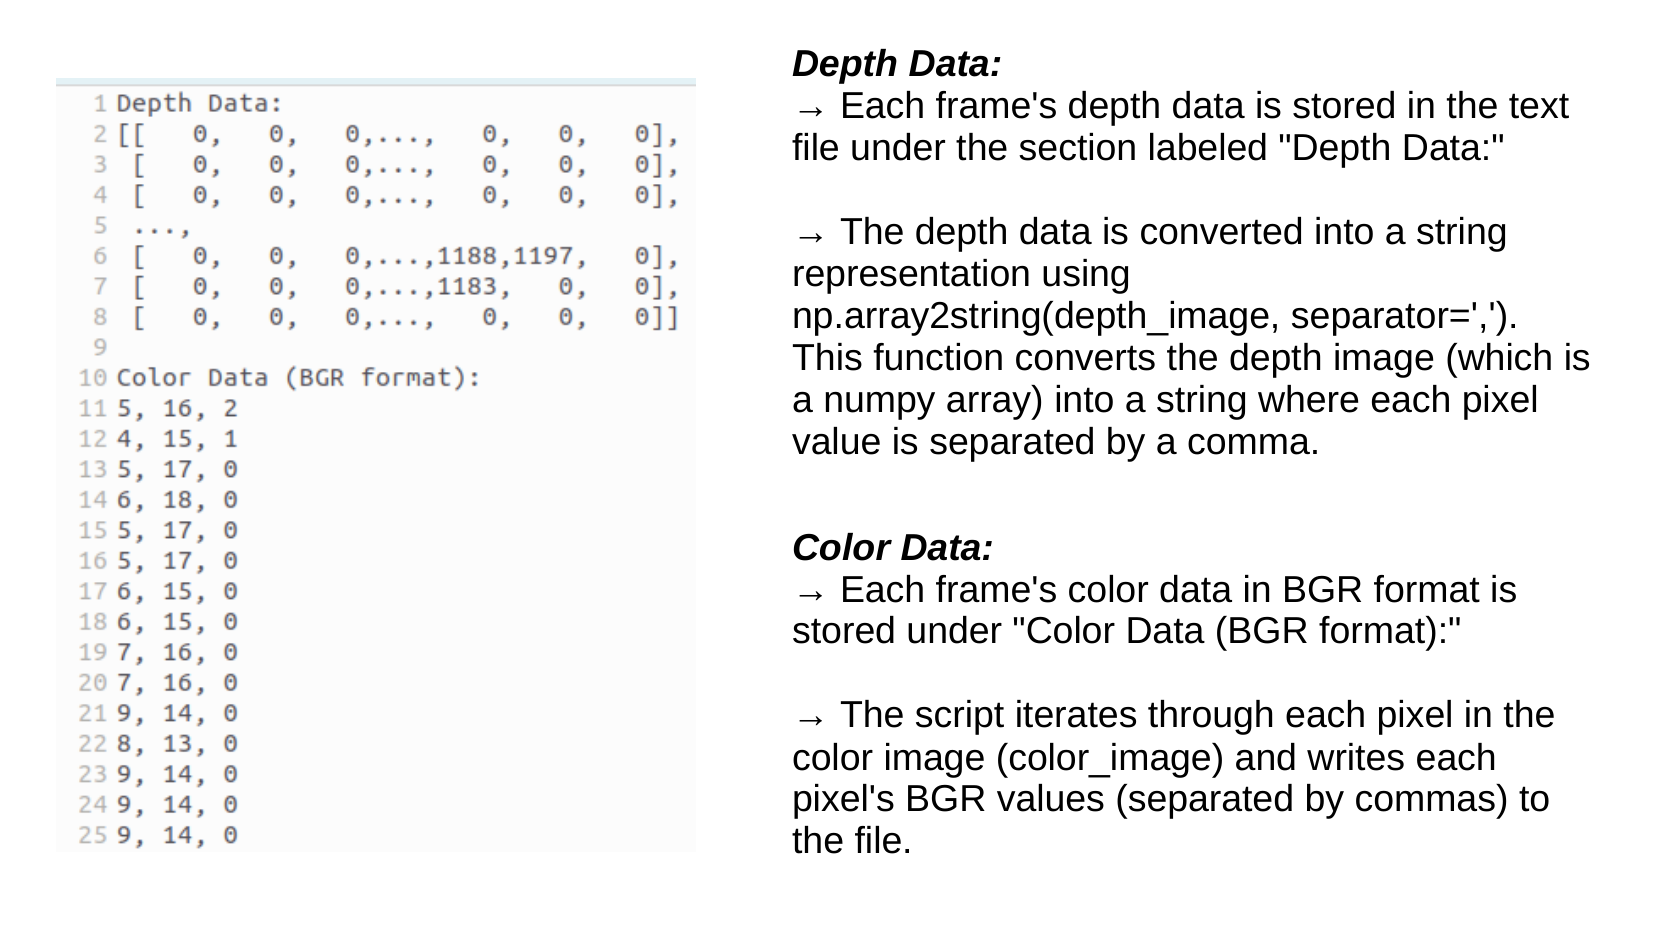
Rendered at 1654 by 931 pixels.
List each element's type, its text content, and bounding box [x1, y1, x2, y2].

text_box Depth Data: → Each frame's depth data is stored in the text file under the section labeled "Depth Data:" → The depth data is converted into a string representation using np.array2string(depth_image, separator=','). This function converts the depth image (which is a numpy array) into a string where each pixel value is separated by a comma. [777, 35, 1613, 470]
picture [56, 78, 696, 852]
text_box Color Data: → Each frame's color data in BGR format is stored under "Color Data (BGR format):" → The script iterates through each pixel in the color image (color_image) and writes each pixel's BGR values (separated by commas) to the file. [777, 518, 1610, 870]
